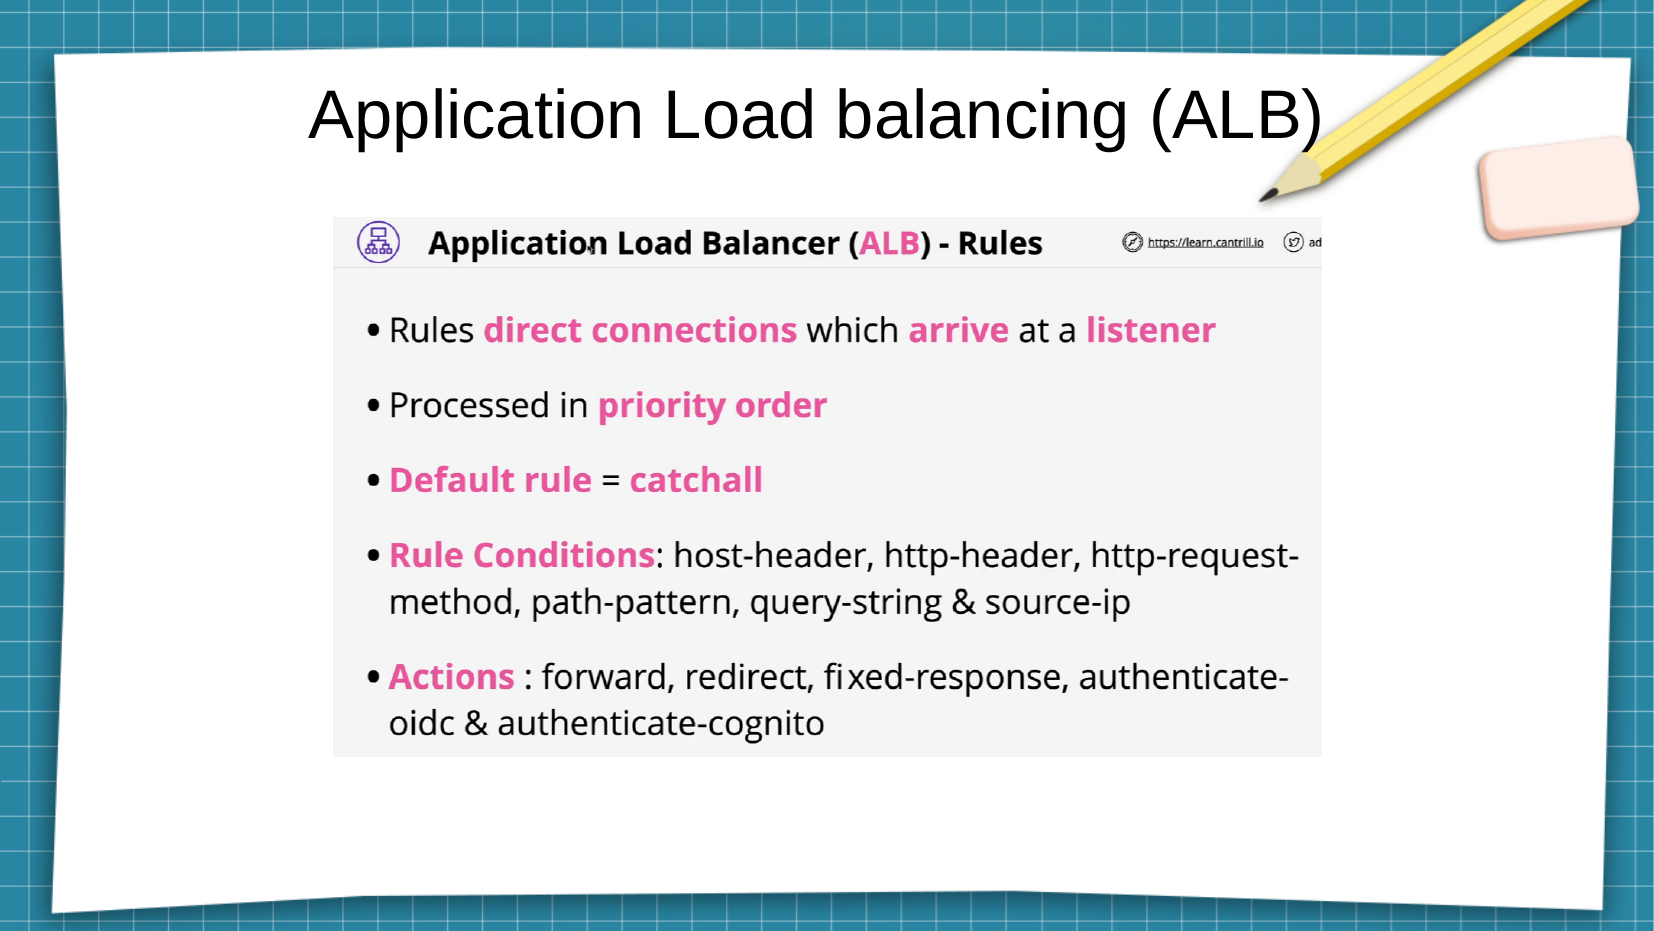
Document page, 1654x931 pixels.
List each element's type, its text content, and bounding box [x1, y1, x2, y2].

picture [0, 0, 1654, 931]
title Application Load balancing (ALB) [82, 37, 1571, 193]
